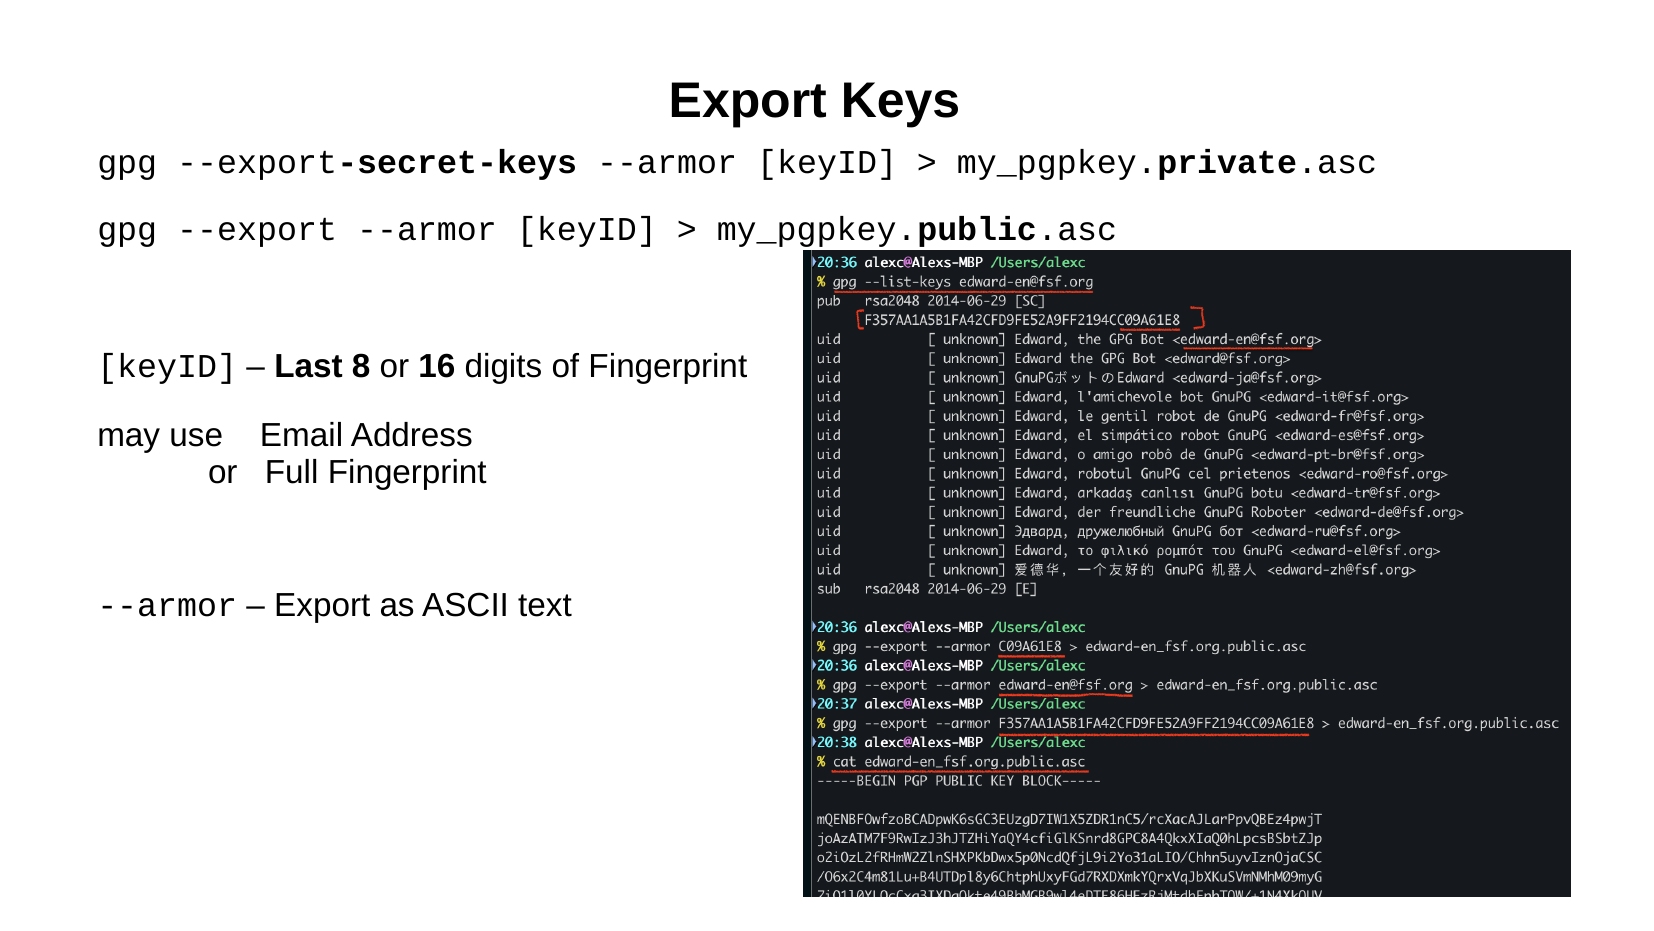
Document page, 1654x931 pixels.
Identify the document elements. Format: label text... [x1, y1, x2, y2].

list gpg --export-secret-keys --armor [keyID] > my_pgpkey.private.asc gpg --export --armor [keyID] > my_pgpkey.public.asc [keyID] – Last 8 or 16 digits of Fingerprint may use Email Address or Full Fingerprint --armor – Export as ASCII text [97, 145, 1510, 785]
picture [803, 250, 1571, 897]
title Export Keys [108, 42, 1521, 158]
